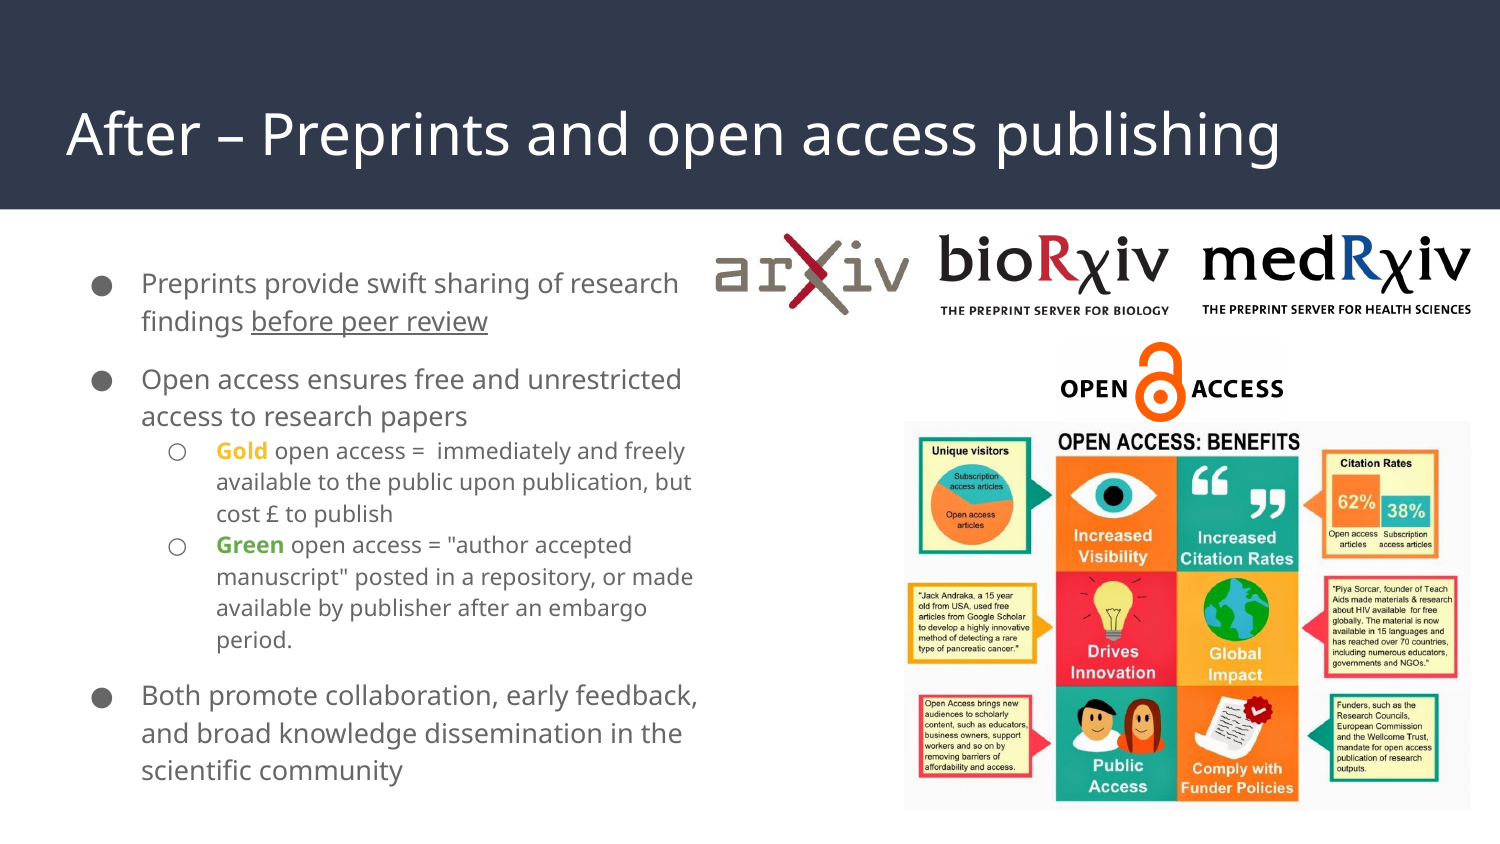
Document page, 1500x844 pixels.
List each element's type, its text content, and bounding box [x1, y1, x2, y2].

picture [698, 230, 926, 319]
title After – Preprints and open access publishing [51, 82, 1449, 185]
picture [904, 342, 1471, 810]
picture [939, 234, 1169, 315]
list Preprints provide swift sharing of research findings before peer review Open access ensures free and unrestricted access to research papers Gold open access = immediately and freely available to the public upon publication, but cost £ to publish Green open access = "author accepted manuscript" posted in a repository, or made available by publisher after an embargo period. Both promote collaboration, early feedback, and broad knowledge dissemination in the scientific community [51, 247, 725, 752]
picture [1202, 234, 1471, 315]
